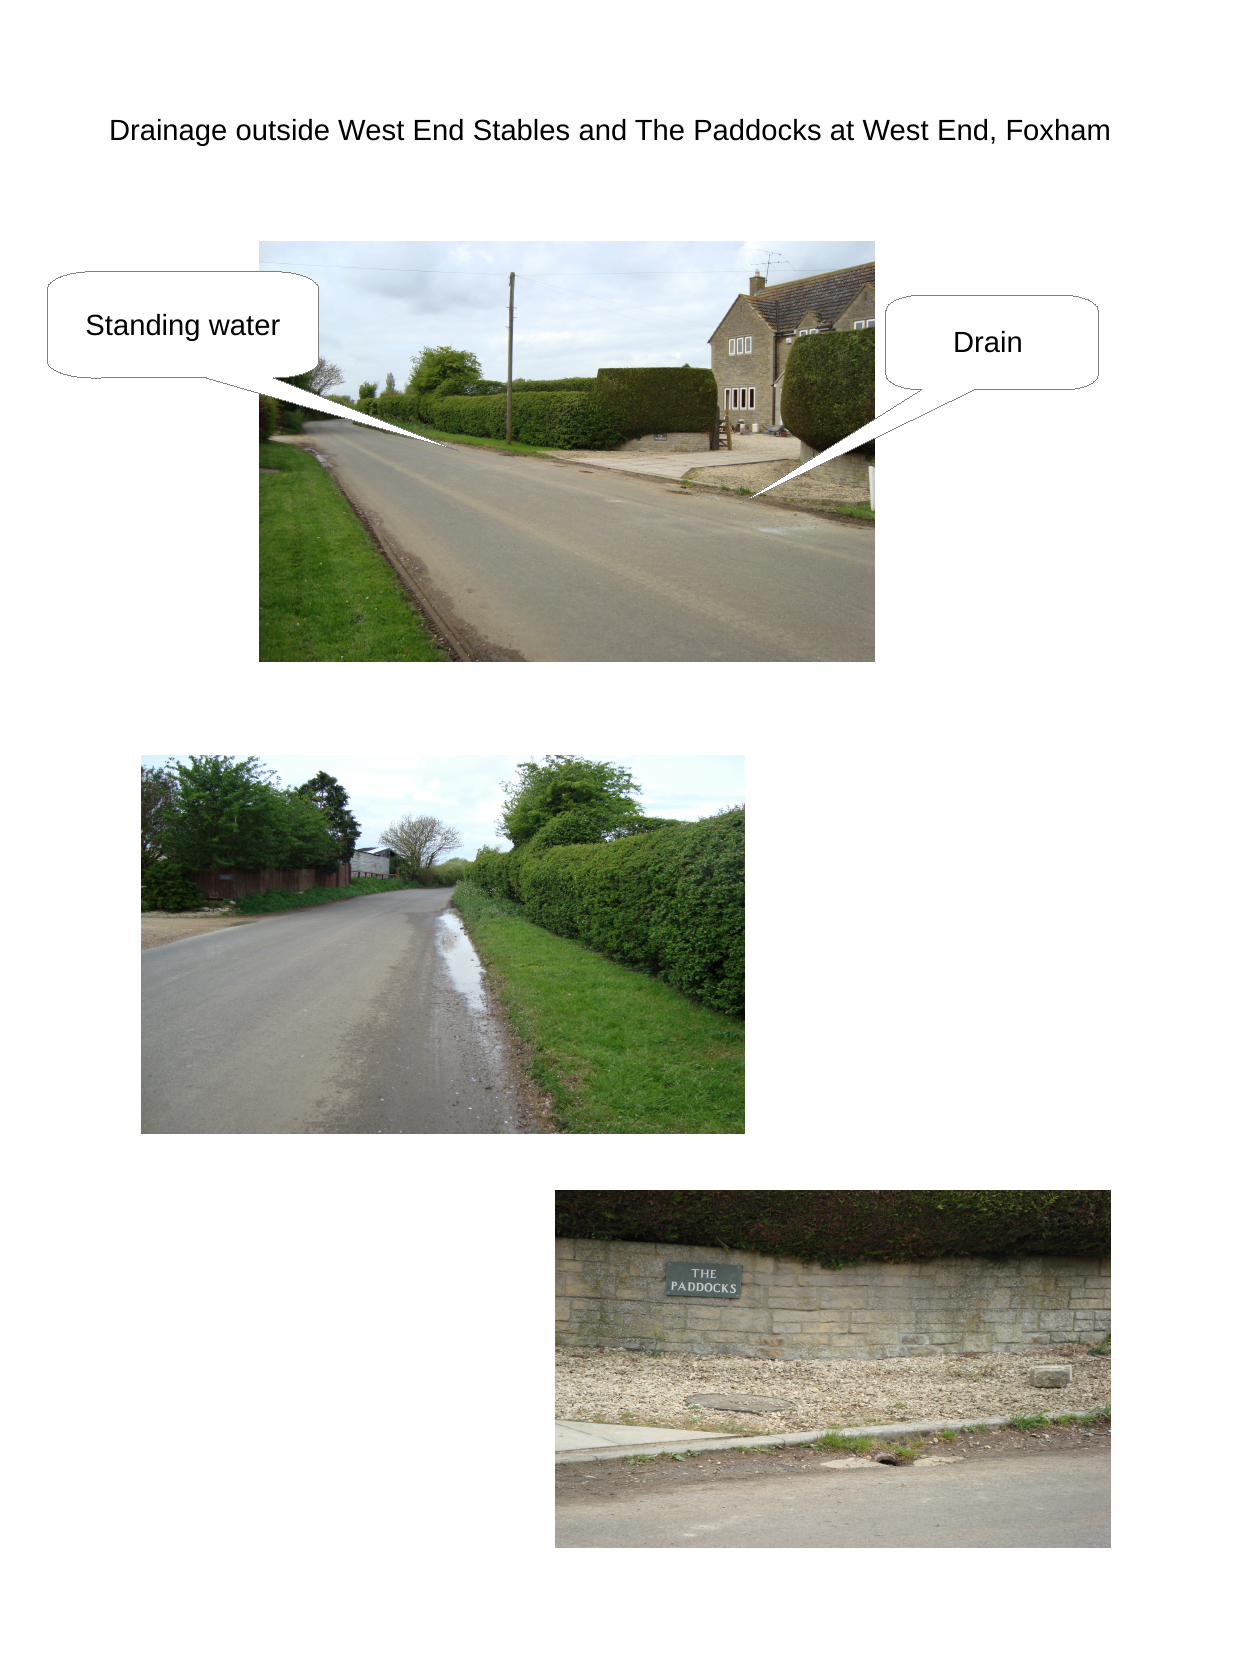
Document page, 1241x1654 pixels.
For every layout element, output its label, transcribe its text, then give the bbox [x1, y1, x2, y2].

text_box Standing water [47, 271, 460, 452]
text_box Drain [739, 295, 1099, 504]
text_box Drainage outside West End Stables and The Paddocks at West End, Foxham [94, 106, 1146, 154]
picture [141, 755, 745, 1134]
picture [259, 241, 875, 662]
picture [555, 1190, 1111, 1548]
